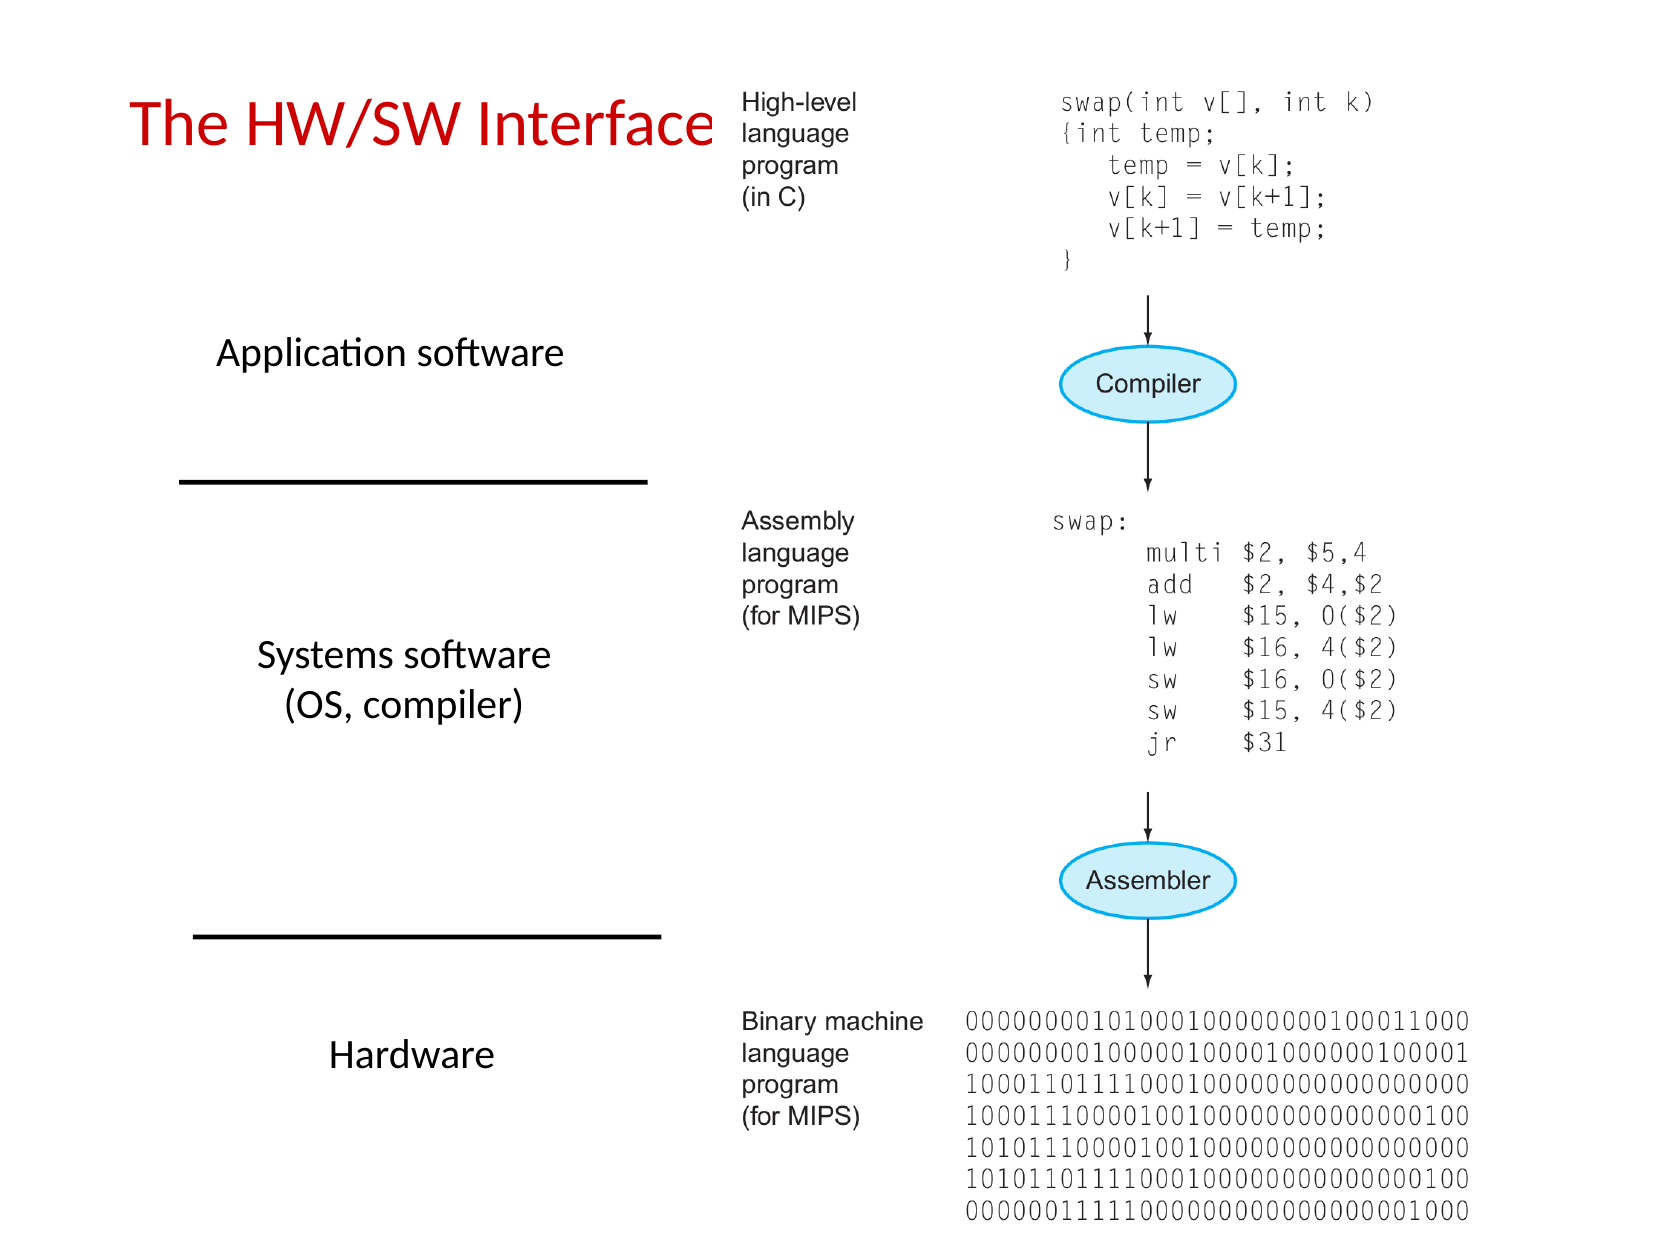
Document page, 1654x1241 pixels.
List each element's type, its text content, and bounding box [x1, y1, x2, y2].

text_box The HW/SW Interface [114, 71, 712, 167]
picture [712, 37, 1501, 1229]
text_box Systems software (OS, compiler) [242, 619, 567, 735]
text_box Hardware [314, 1019, 511, 1085]
text_box Application software [201, 316, 581, 382]
